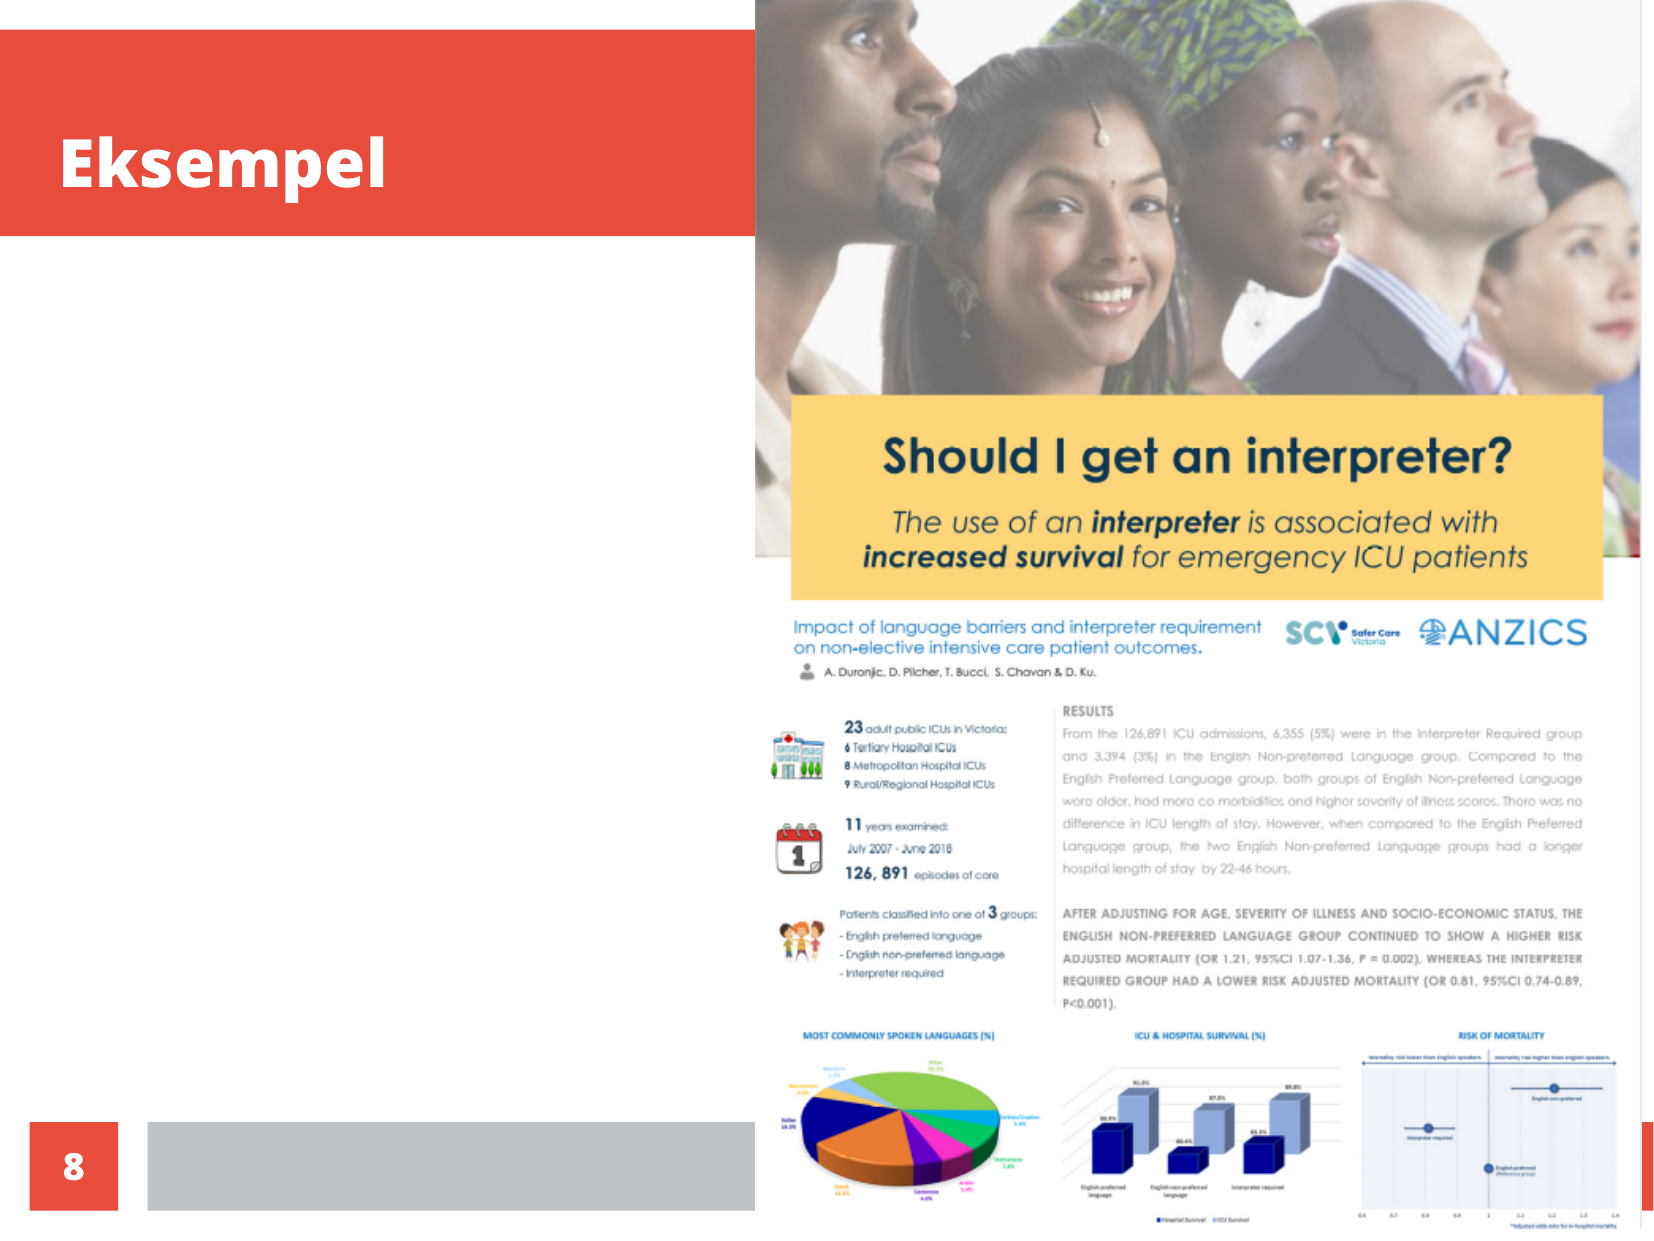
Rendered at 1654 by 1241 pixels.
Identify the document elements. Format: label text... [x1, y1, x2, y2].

picture [755, 0, 1642, 1229]
title Eksempel [59, 59, 755, 207]
